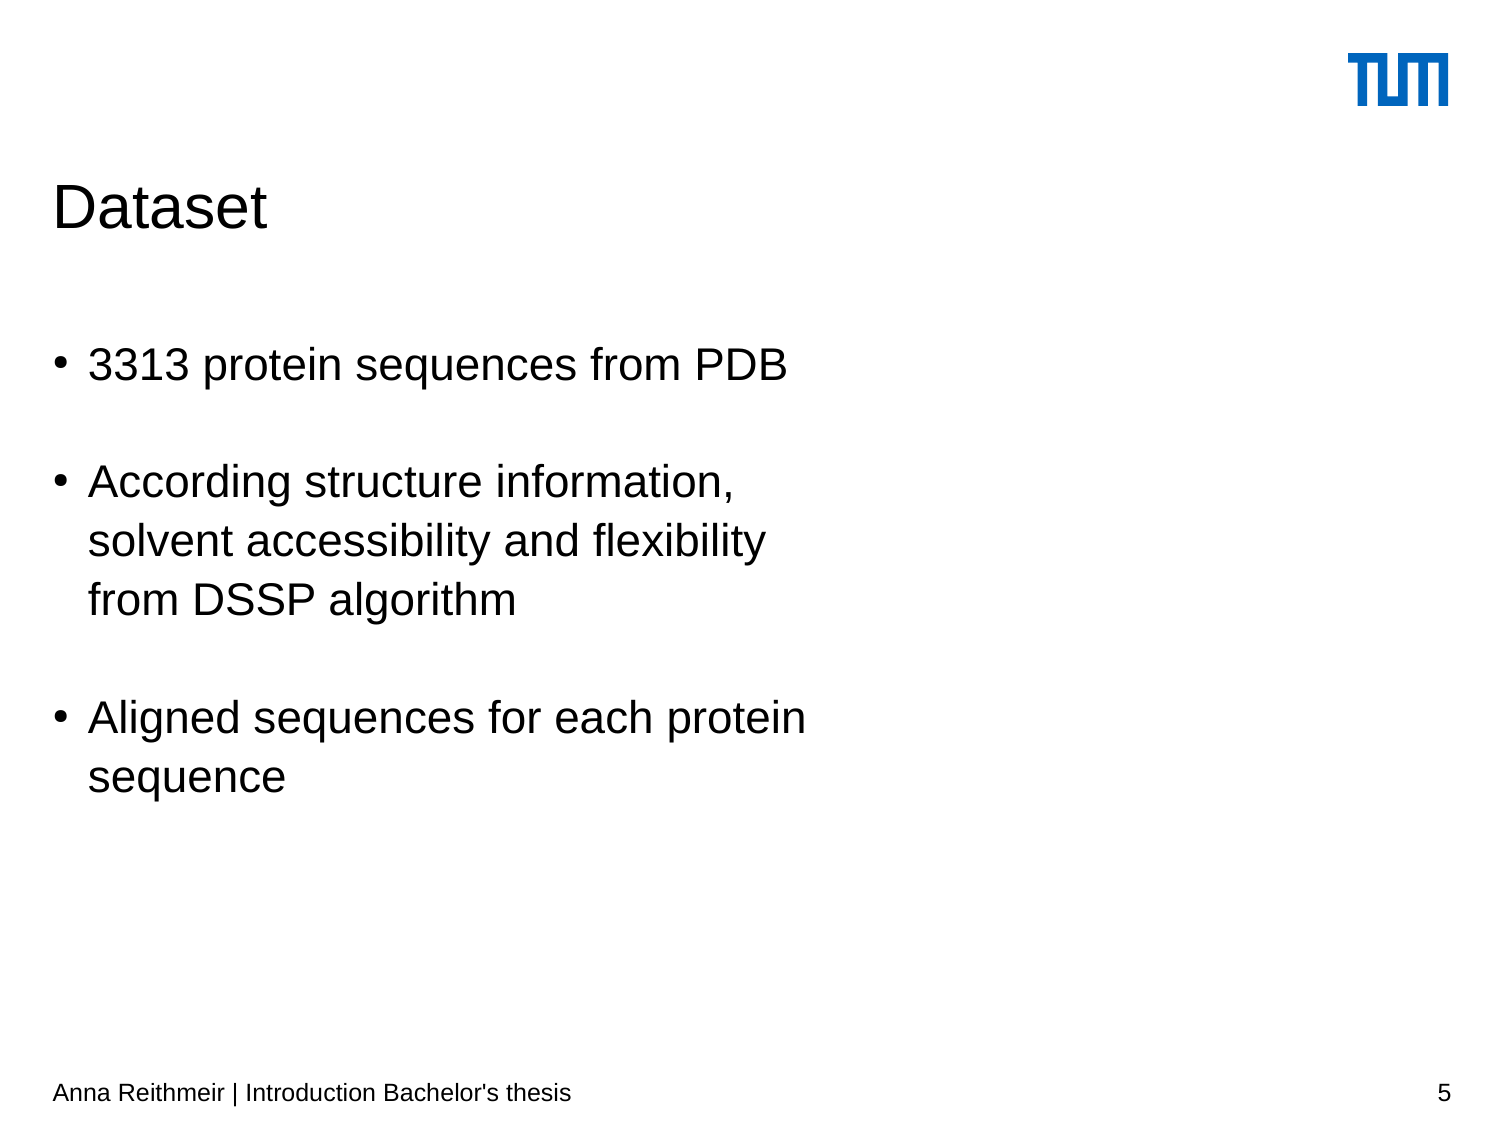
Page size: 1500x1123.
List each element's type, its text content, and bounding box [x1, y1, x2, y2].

list 3313 protein sequences from PDB According structure information, solvent accessibility and flexibility from DSSP algorithm Aligned sequences for each protein sequence [52, 330, 1453, 996]
title Dataset [52, 171, 1453, 242]
